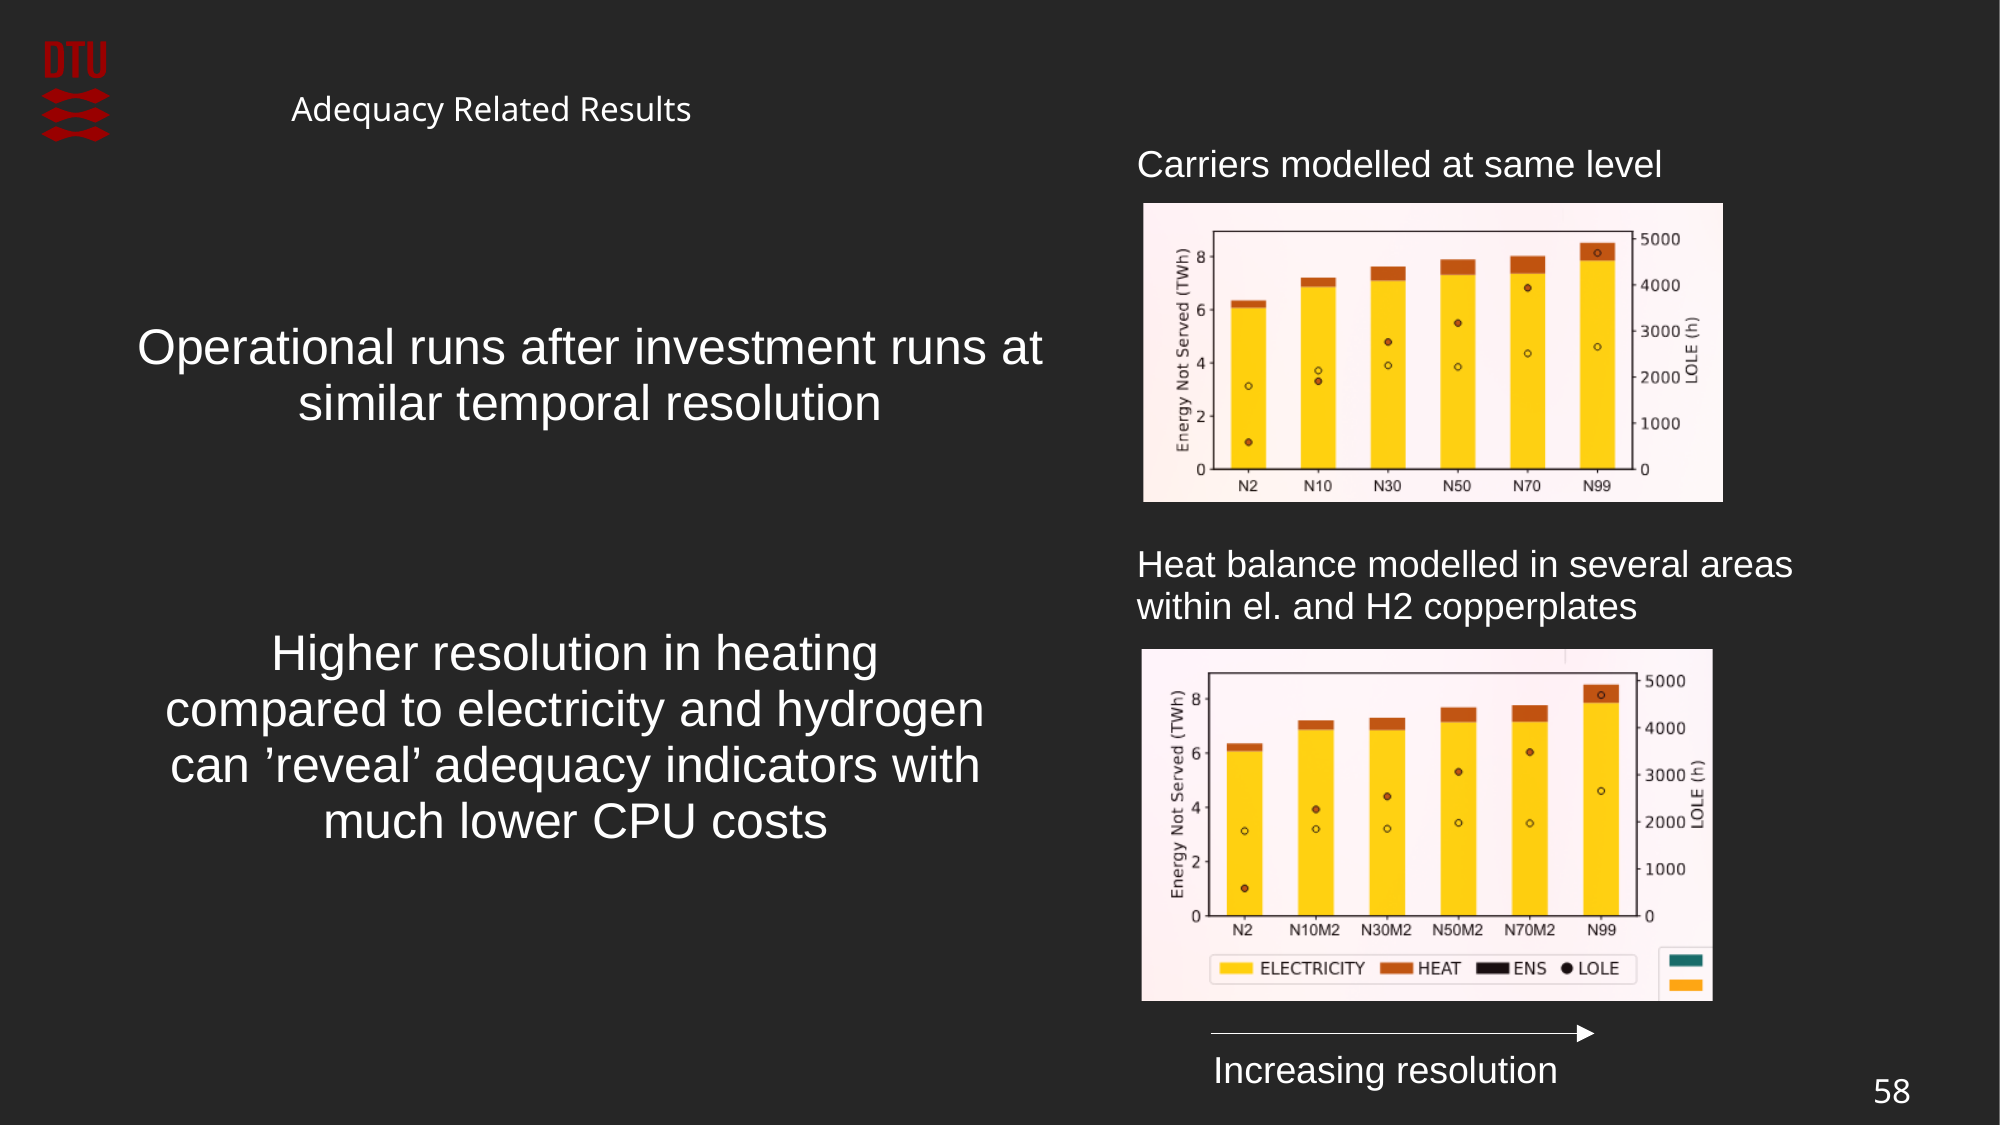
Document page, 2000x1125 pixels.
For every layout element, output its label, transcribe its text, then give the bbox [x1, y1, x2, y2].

text_box Heat balance modelled in several areas within el. and H2 copperplates [1122, 536, 1831, 705]
text_box Higher resolution in heating compared to electricity and hydrogen can ’reveal’ adequacy indicators with much lower CPU costs [147, 618, 1004, 975]
picture [1143, 203, 1723, 502]
text_box Operational runs after investment runs at similar temporal resolution [118, 311, 1063, 532]
text_box Increasing resolution [1198, 1042, 1760, 1125]
title Adequacy Related Results [291, 70, 1819, 148]
text_box <number> [1858, 1063, 1979, 1115]
text_box Carriers modelled at same level [1122, 136, 1772, 203]
picture [1141, 705, 1713, 1001]
